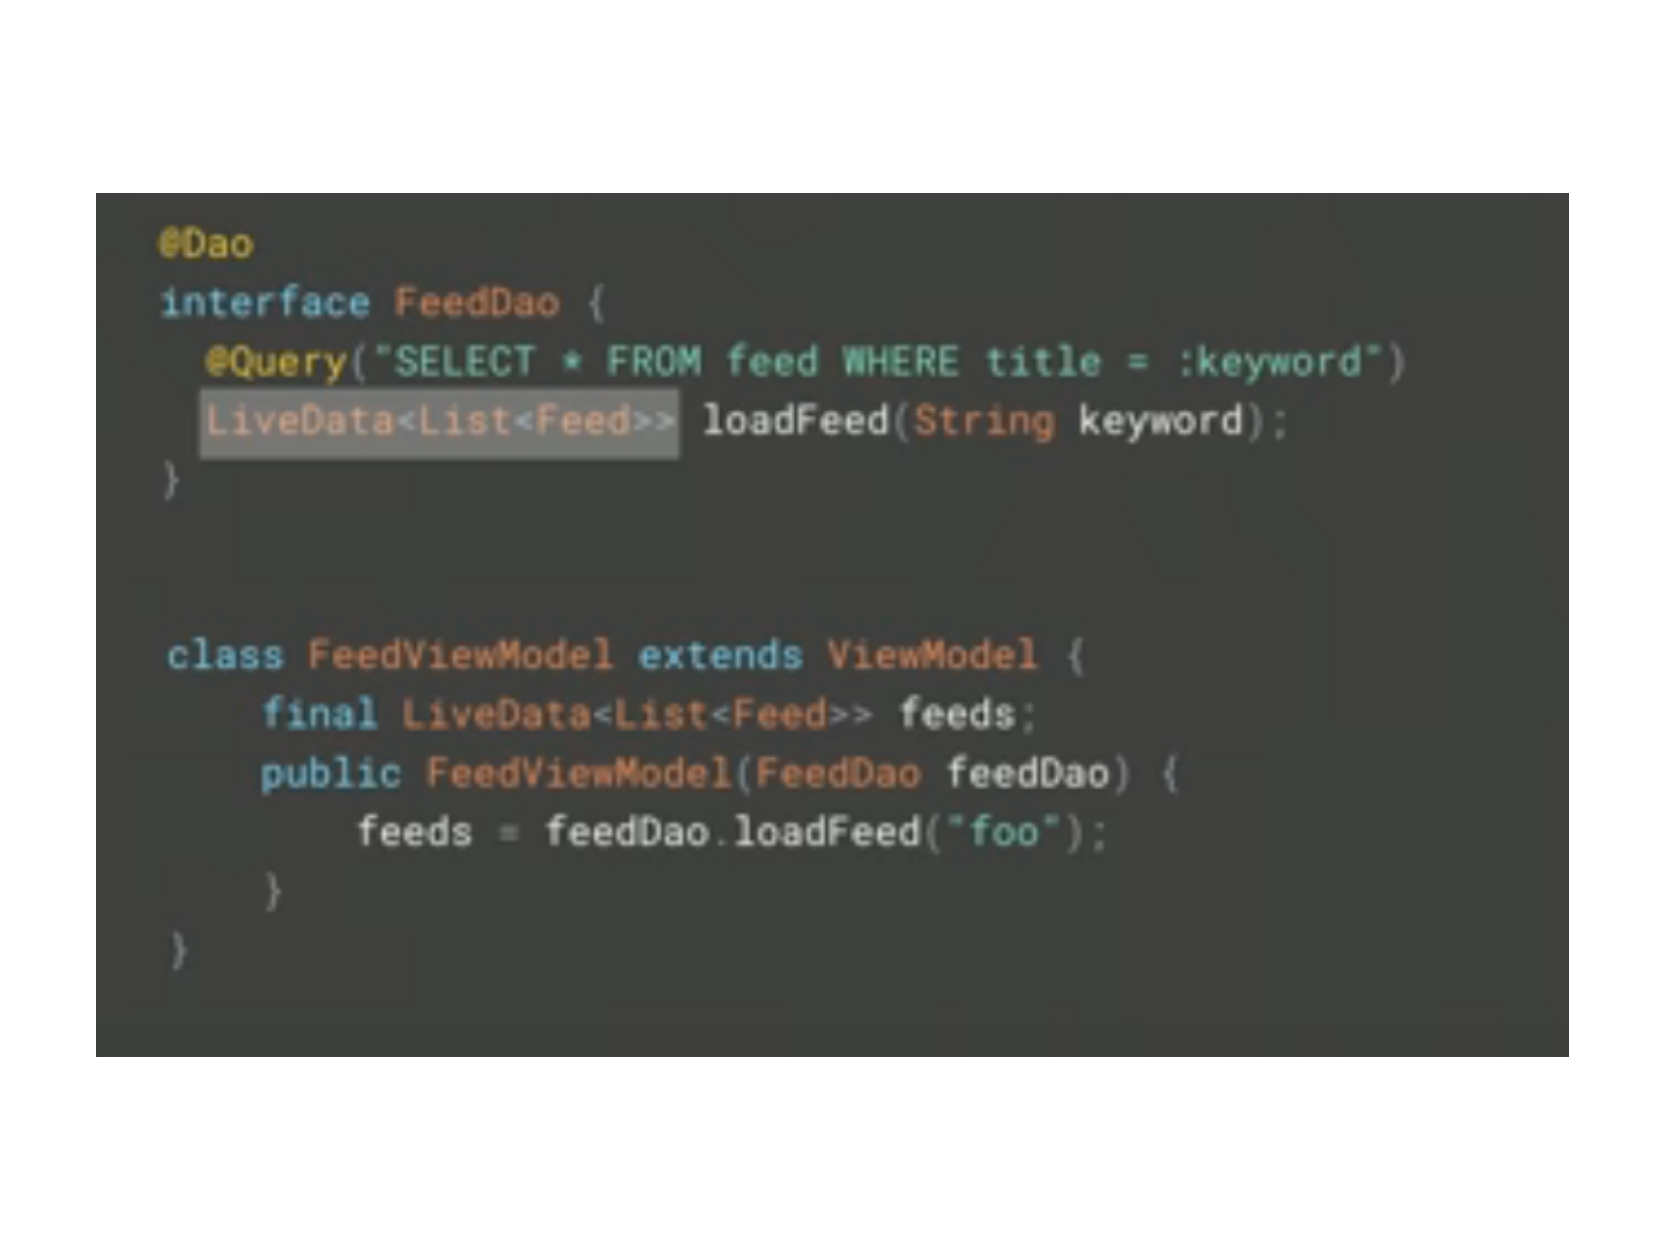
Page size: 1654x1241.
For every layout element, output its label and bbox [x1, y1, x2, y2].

picture [96, 193, 1569, 1057]
